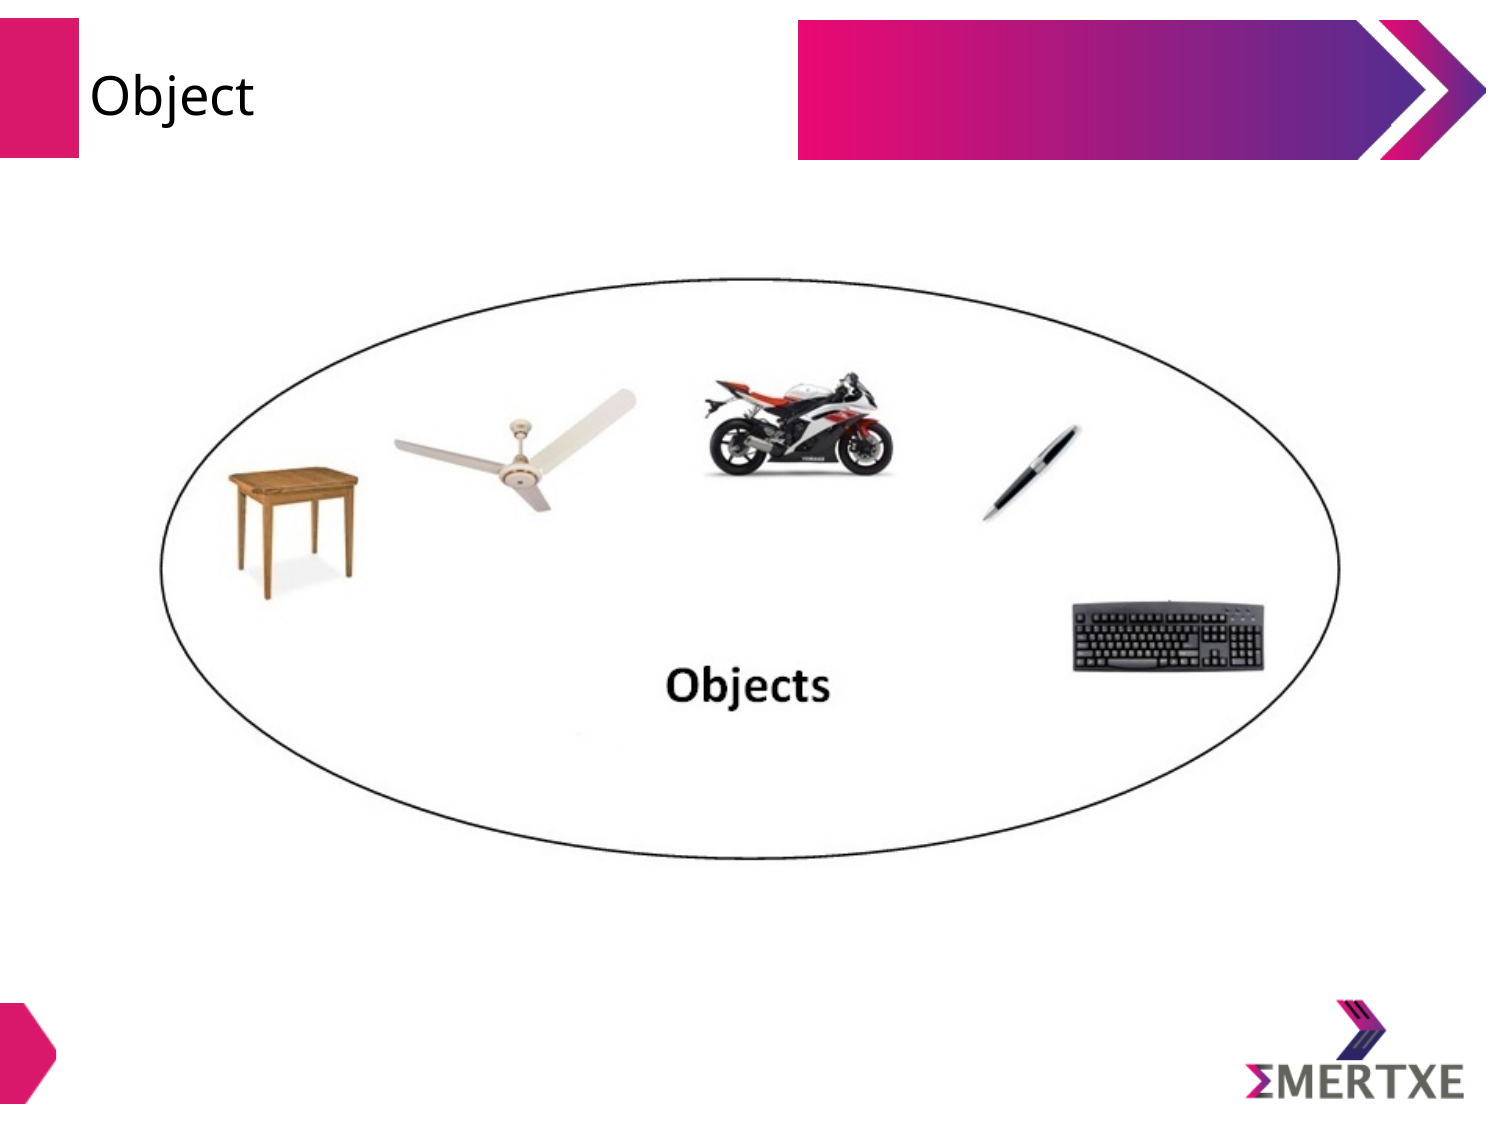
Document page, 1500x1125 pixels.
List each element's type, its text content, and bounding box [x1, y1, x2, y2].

picture [1245, 996, 1465, 1099]
picture [1425, 20, 1486, 160]
picture [144, 248, 1372, 890]
text_box Object [75, 0, 1425, 188]
